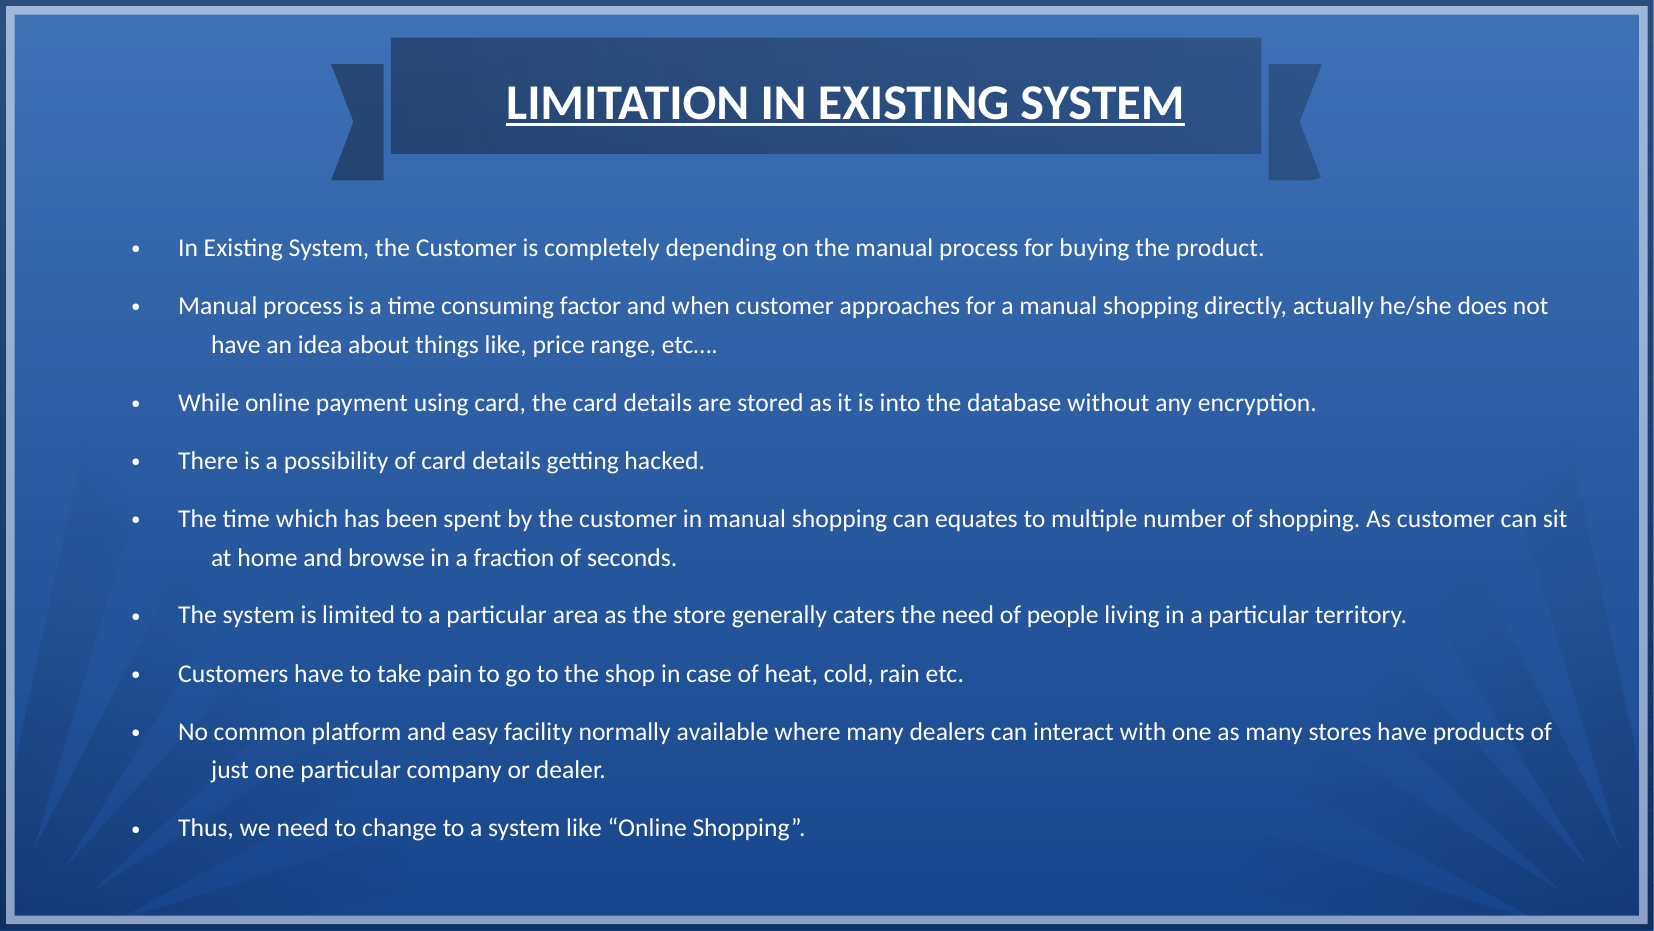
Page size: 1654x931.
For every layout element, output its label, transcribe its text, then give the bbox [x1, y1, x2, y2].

list In Existing System, the Customer is completely depending on the manual process for buying the product. Manual process is a time consuming factor and when customer approaches for a manual shopping directly, actually he/she does not have an idea about things like, price range, etc…. While online payment using card, the card details are stored as it is into the database without any encryption. There is a possibility of card details getting hacked. The time which has been spent by the customer in manual shopping can equates to multiple number of shopping. As customer can sit at home and browse in a fraction of seconds. The system is limited to a particular area as the store generally caters the need of people living in a particular territory. Customers have to take pain to go to the shop in case of heat, cold, rain etc. No common platform and easy facility normally available where many dealers can interact with one as many stores have products of just one particular company or dealer. Thus, we need to change to a system like “Online Shopping”. [82, 224, 1571, 848]
title LIMITATION IN EXISTING SYSTEM [389, 35, 1264, 154]
